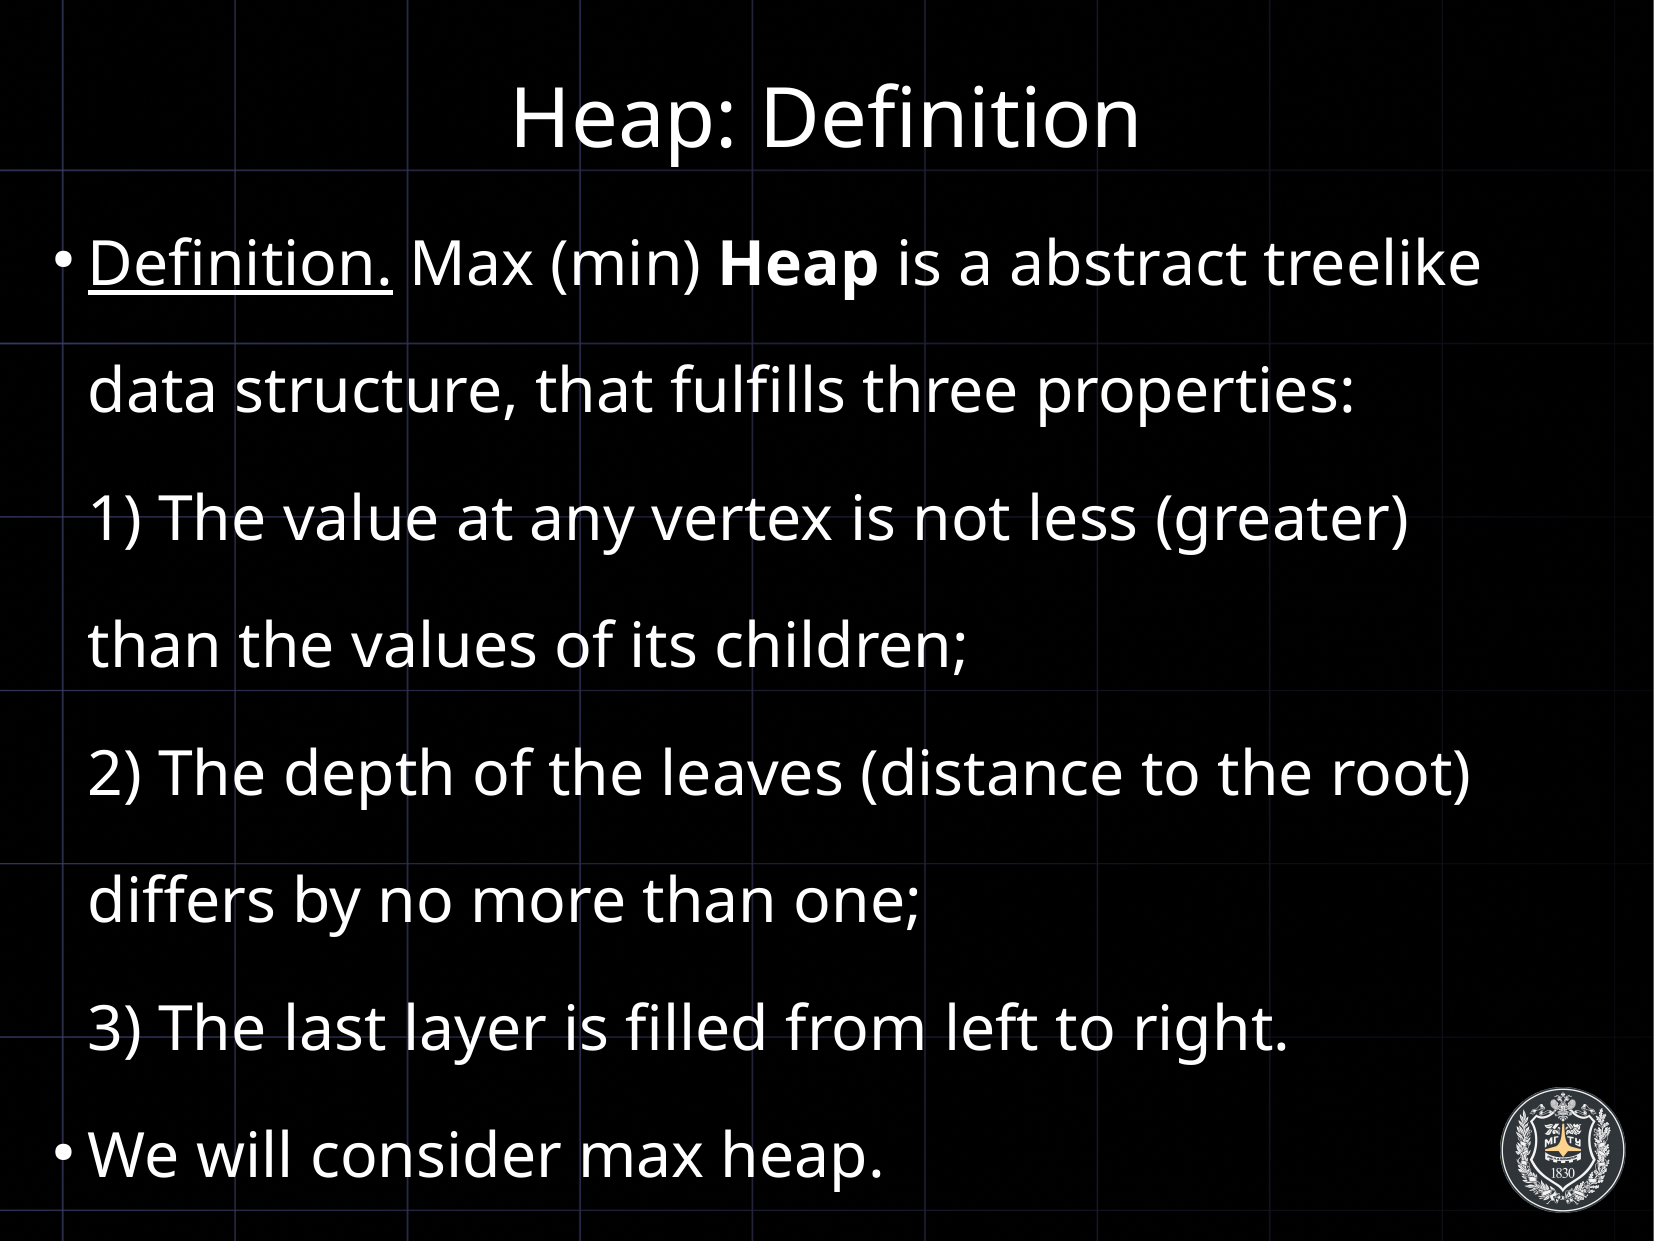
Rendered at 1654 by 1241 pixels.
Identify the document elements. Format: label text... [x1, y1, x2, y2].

text_box Definition. Max (min) Heap is a abstract treelike data structure, that fulfills three properties: 1) The value at any vertex is not less (greater) than the values of its children; 2) The depth of the leaves (distance to the root) differs by no more than one; 3) The last layer is filled from left to right. We will consider max heap. [37, 168, 1576, 1189]
title Heap: Definition [82, 37, 1571, 168]
picture [0, 0, 1654, 1241]
